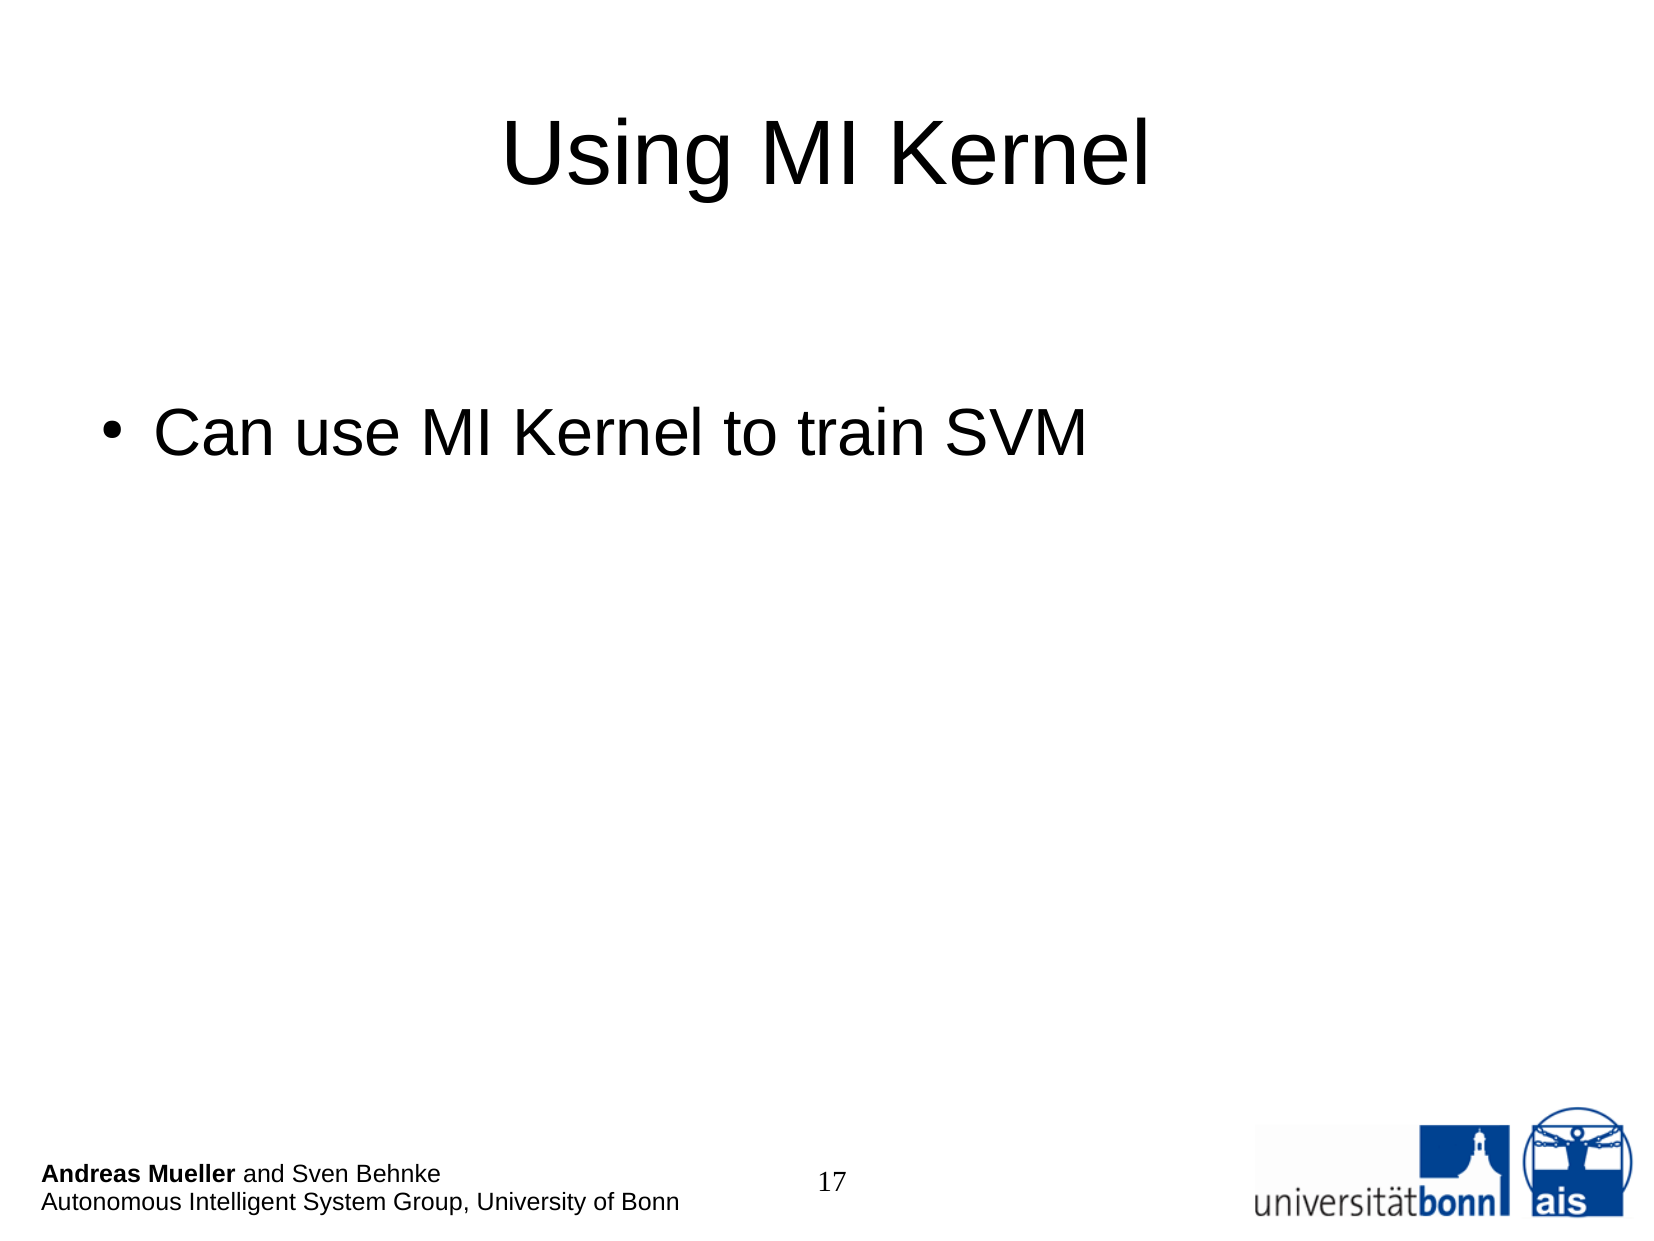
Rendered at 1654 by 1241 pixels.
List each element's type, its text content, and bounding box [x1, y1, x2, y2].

title Using MI Kernel [82, 49, 1571, 257]
list Can use MI Kernel to train SVM [82, 290, 1571, 1109]
picture [1255, 1106, 1635, 1220]
